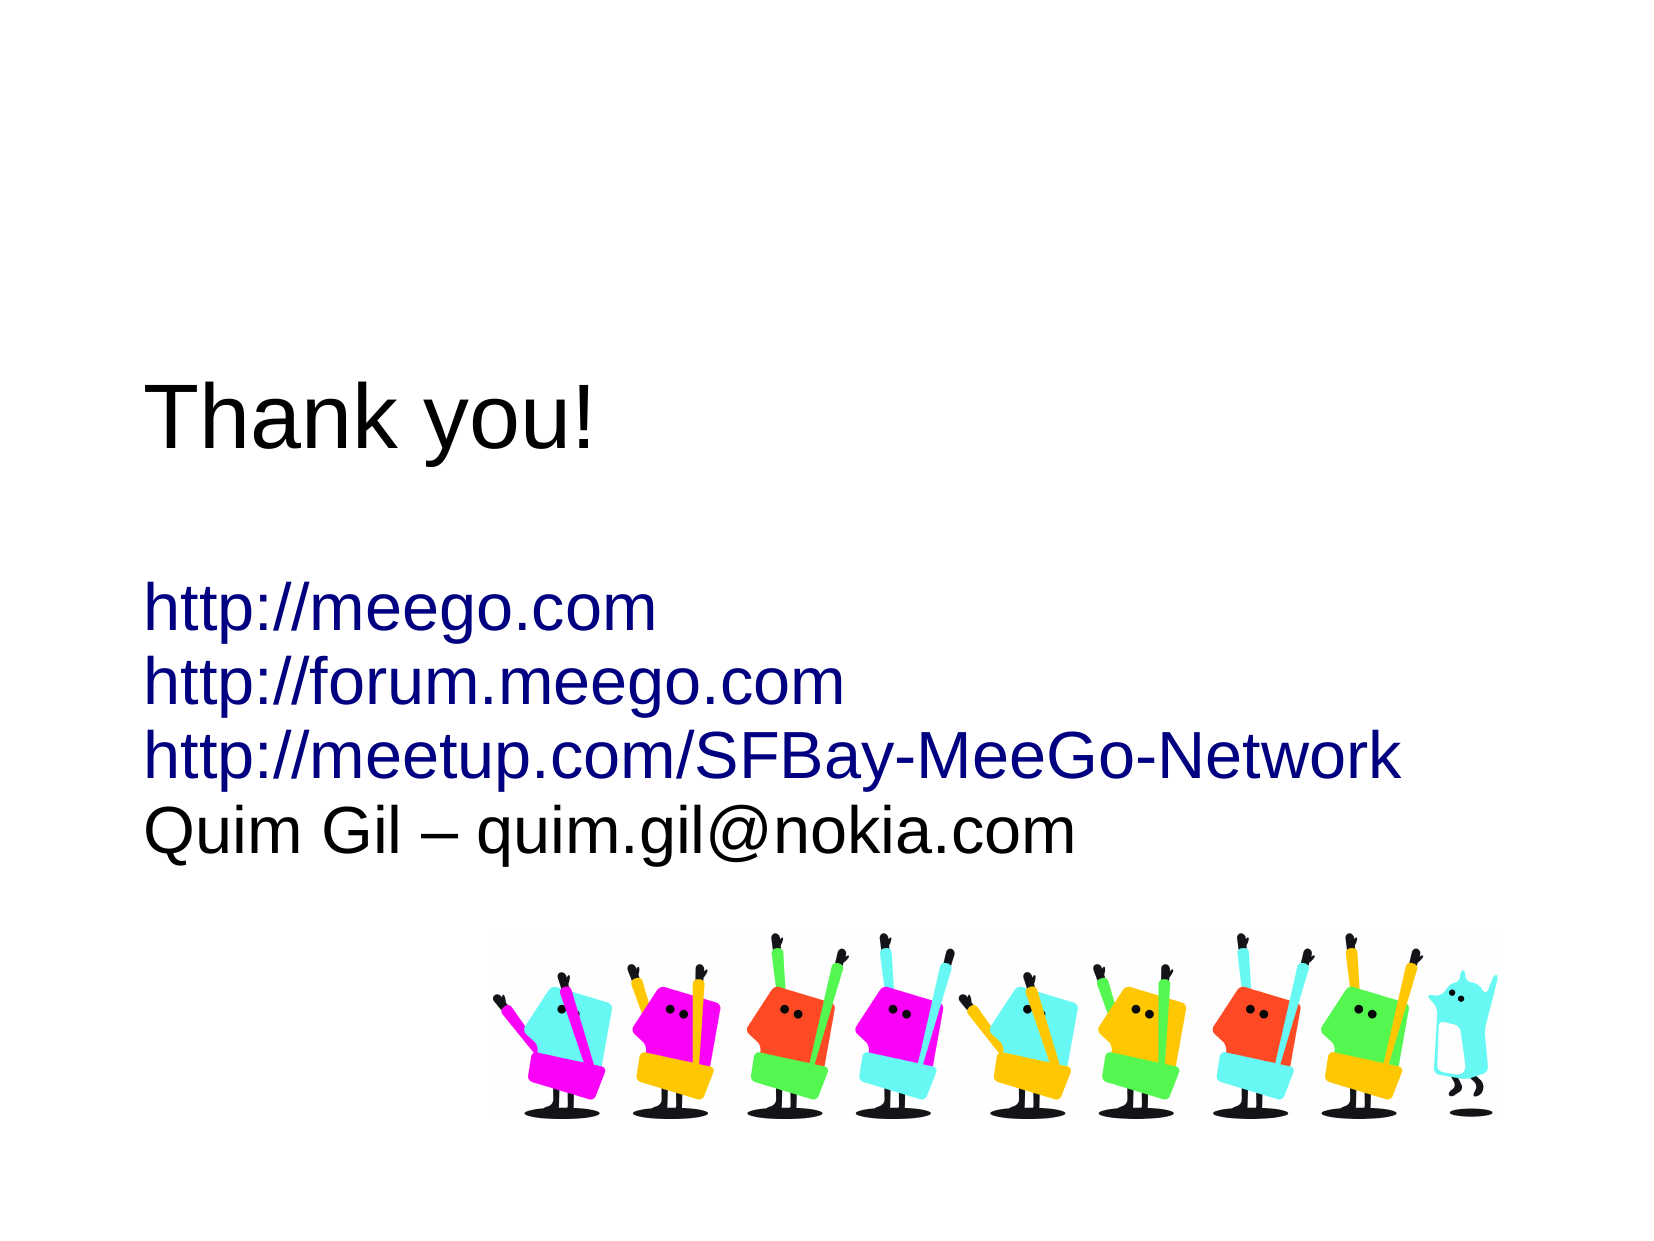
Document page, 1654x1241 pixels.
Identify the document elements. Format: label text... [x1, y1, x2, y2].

text_box Thank you! http://meego.com http://forum.meego.com http://meetup.com/SFBay-MeeGo-Network Quim Gil – quim.gil@nokia.com [128, 359, 1419, 876]
picture [493, 933, 1499, 1120]
